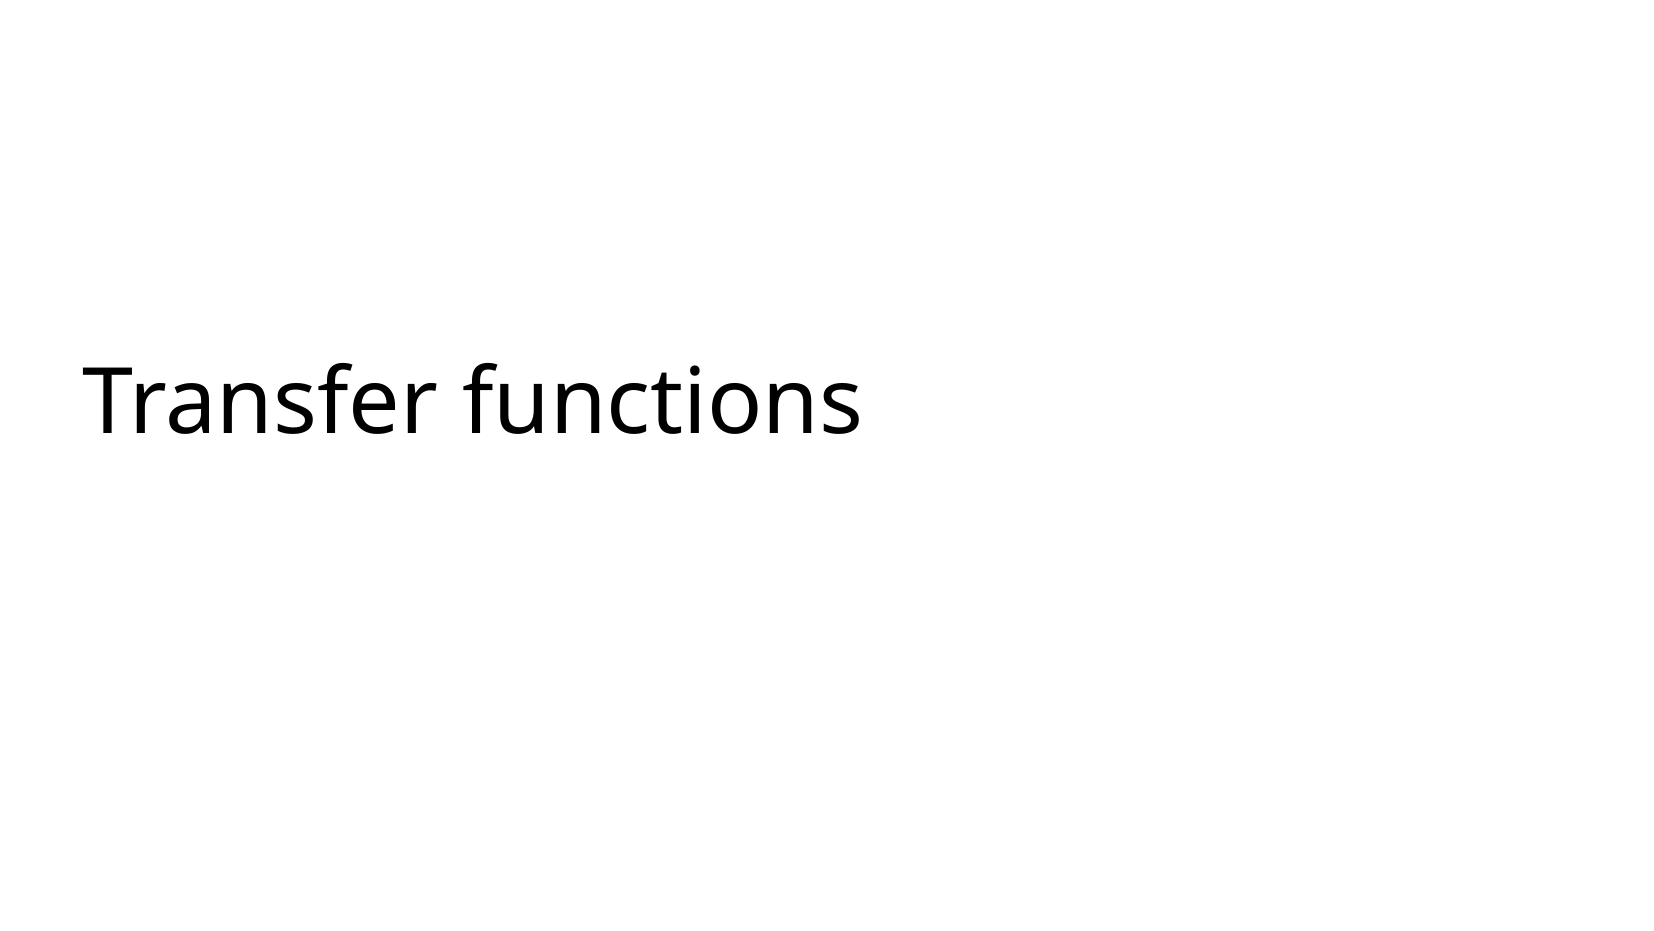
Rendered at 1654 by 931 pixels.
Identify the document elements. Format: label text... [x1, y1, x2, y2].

title Transfer functions [82, 320, 1571, 476]
